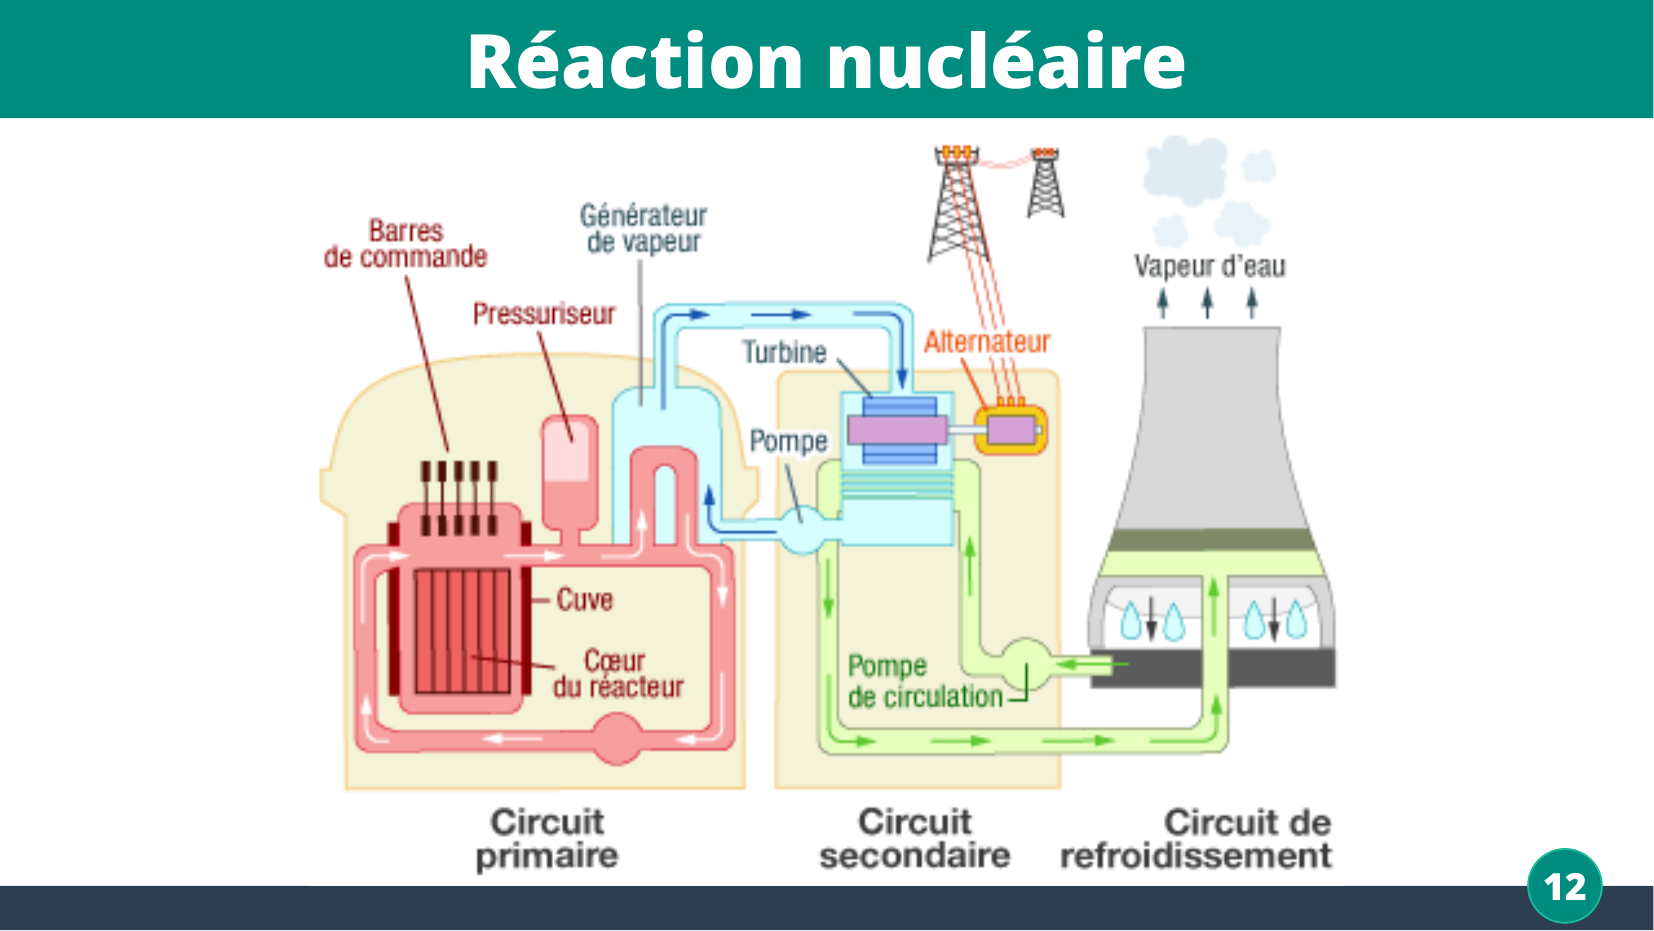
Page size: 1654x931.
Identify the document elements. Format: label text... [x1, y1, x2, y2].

picture [310, 123, 1344, 886]
title Réaction nucléaire [59, 0, 1595, 118]
